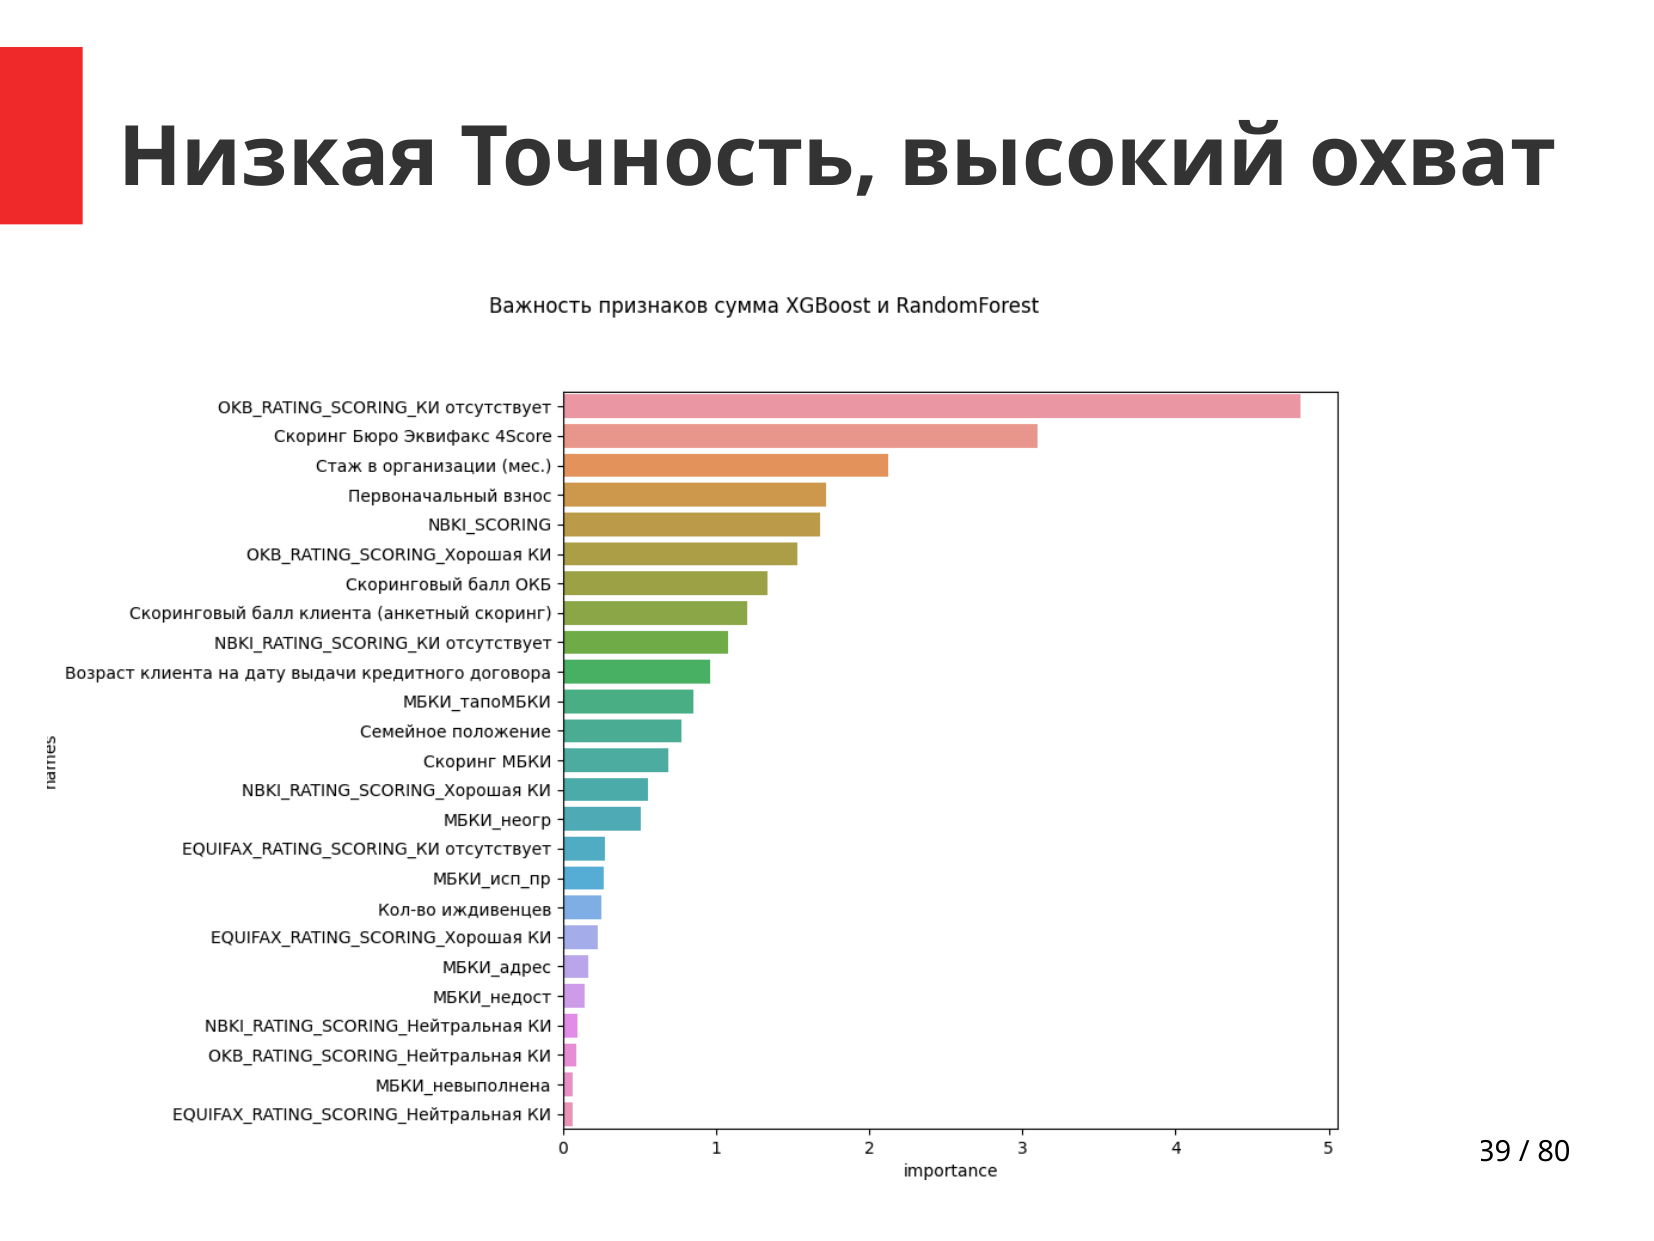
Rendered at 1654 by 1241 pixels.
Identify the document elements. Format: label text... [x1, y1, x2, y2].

title Низкая Точность, высокий охват [118, 27, 1571, 278]
picture [47, 277, 1481, 1234]
